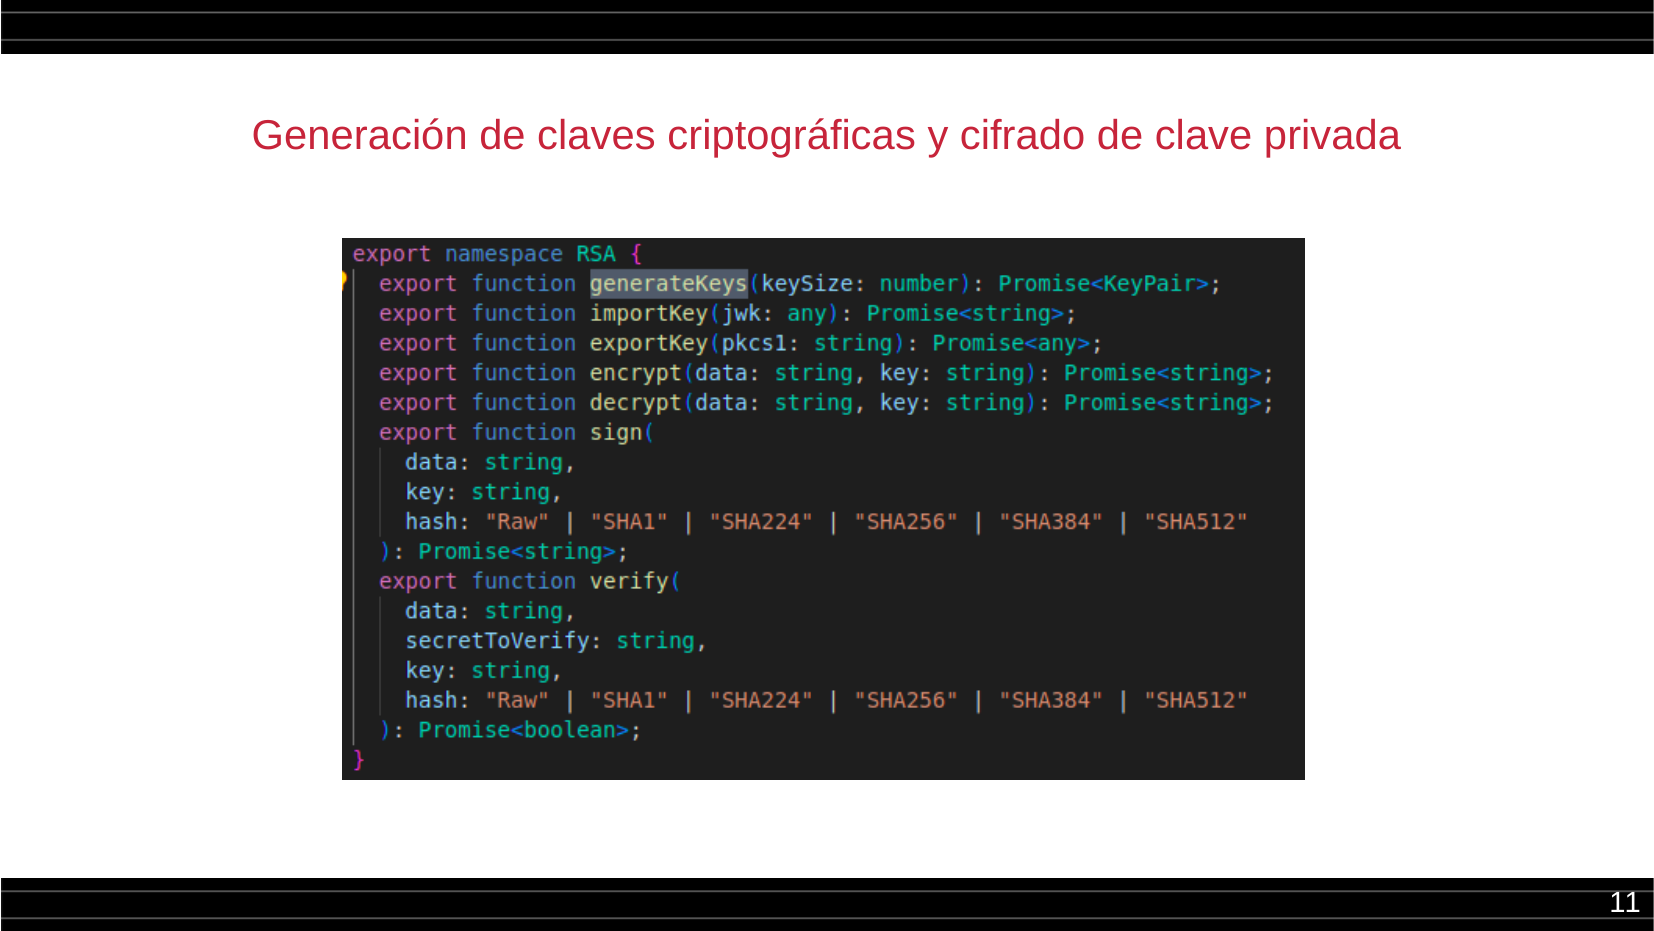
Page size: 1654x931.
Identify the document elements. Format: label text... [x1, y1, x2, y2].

picture [1, 0, 1654, 54]
picture [1, 878, 1654, 931]
title Generación de claves criptográficas y cifrado de clave privada [82, 92, 1571, 178]
picture [342, 238, 1305, 780]
